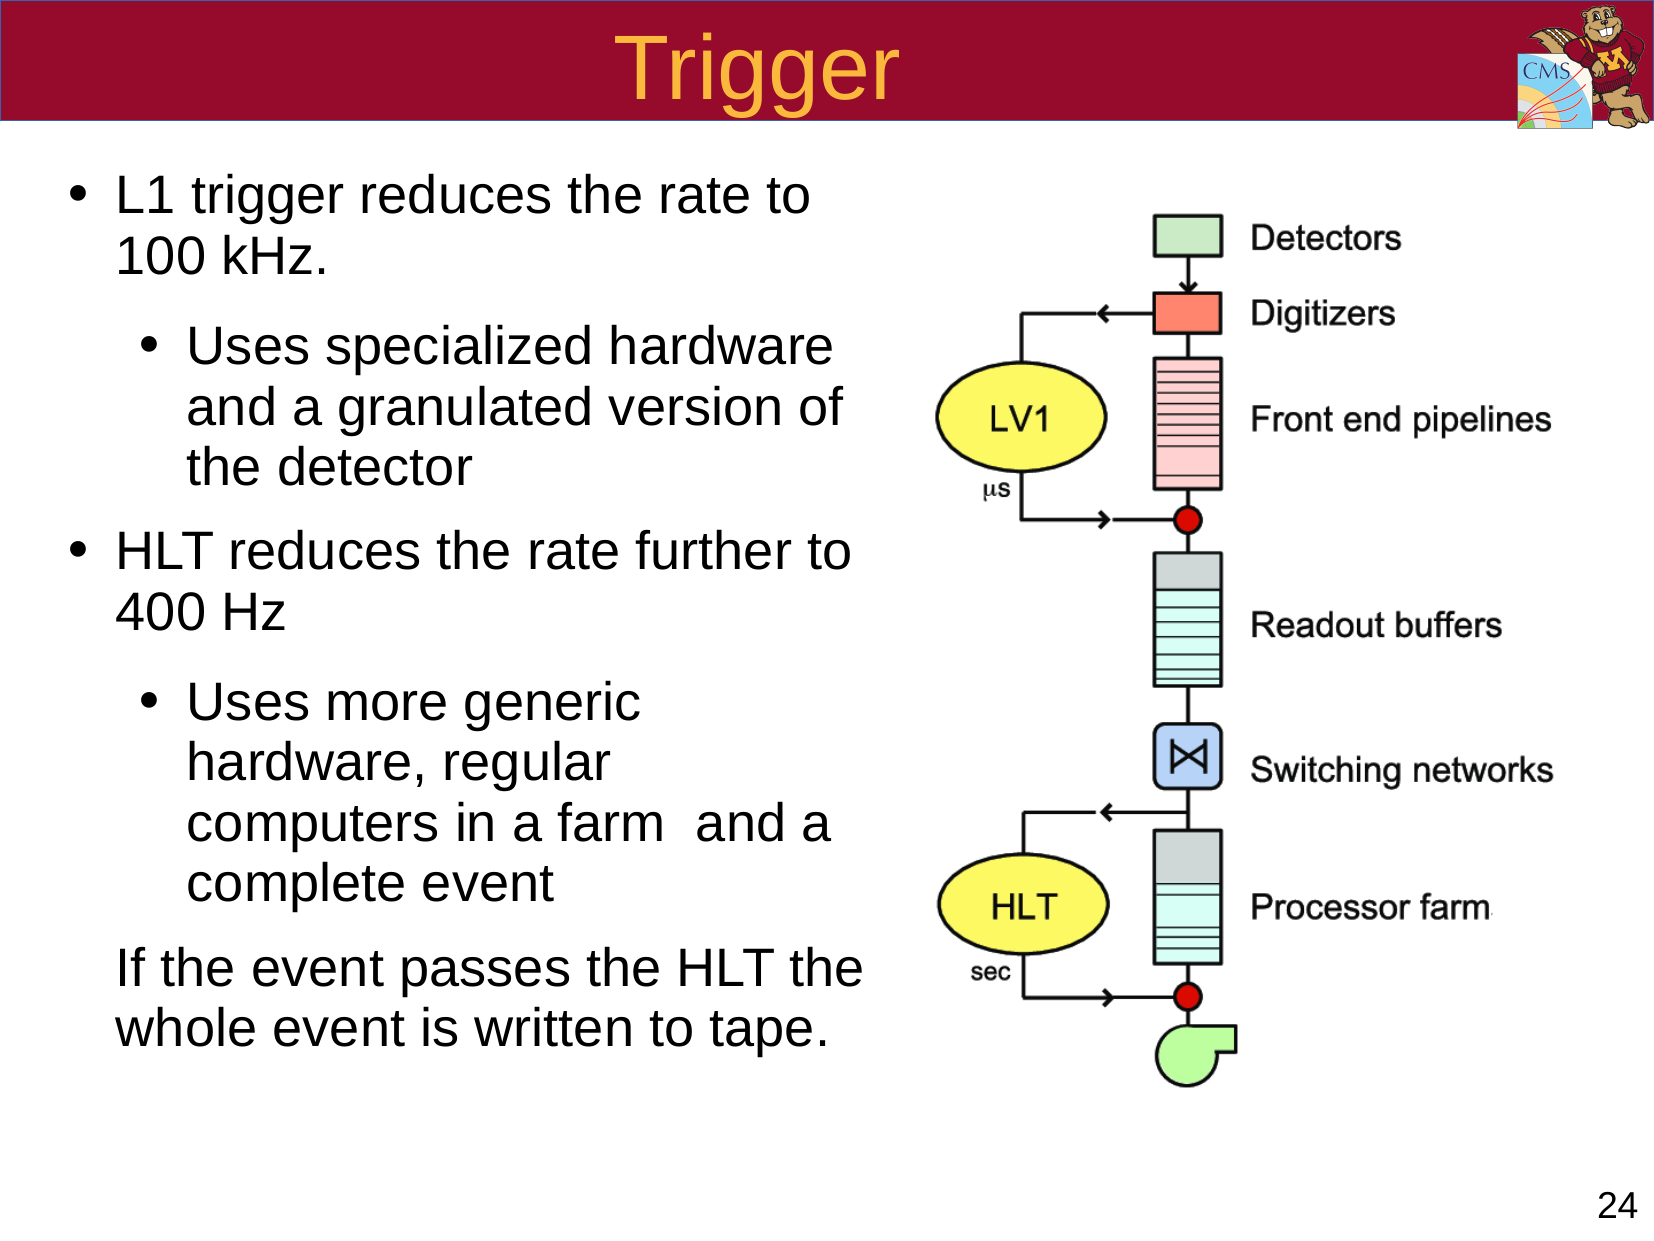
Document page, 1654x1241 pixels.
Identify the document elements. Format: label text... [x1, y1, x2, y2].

title Trigger [0, 15, 1516, 121]
picture [1515, 0, 1652, 135]
picture [870, 164, 1651, 1130]
list L1 trigger reduces the rate to 100 kHz. Uses specialized hardware and a granulated version of the detector HLT reduces the rate further to 400 Hz Uses more generic hardware, regular computers in a farm and a complete event If the event passes the HLT the whole event is written to tape. [45, 165, 870, 1126]
